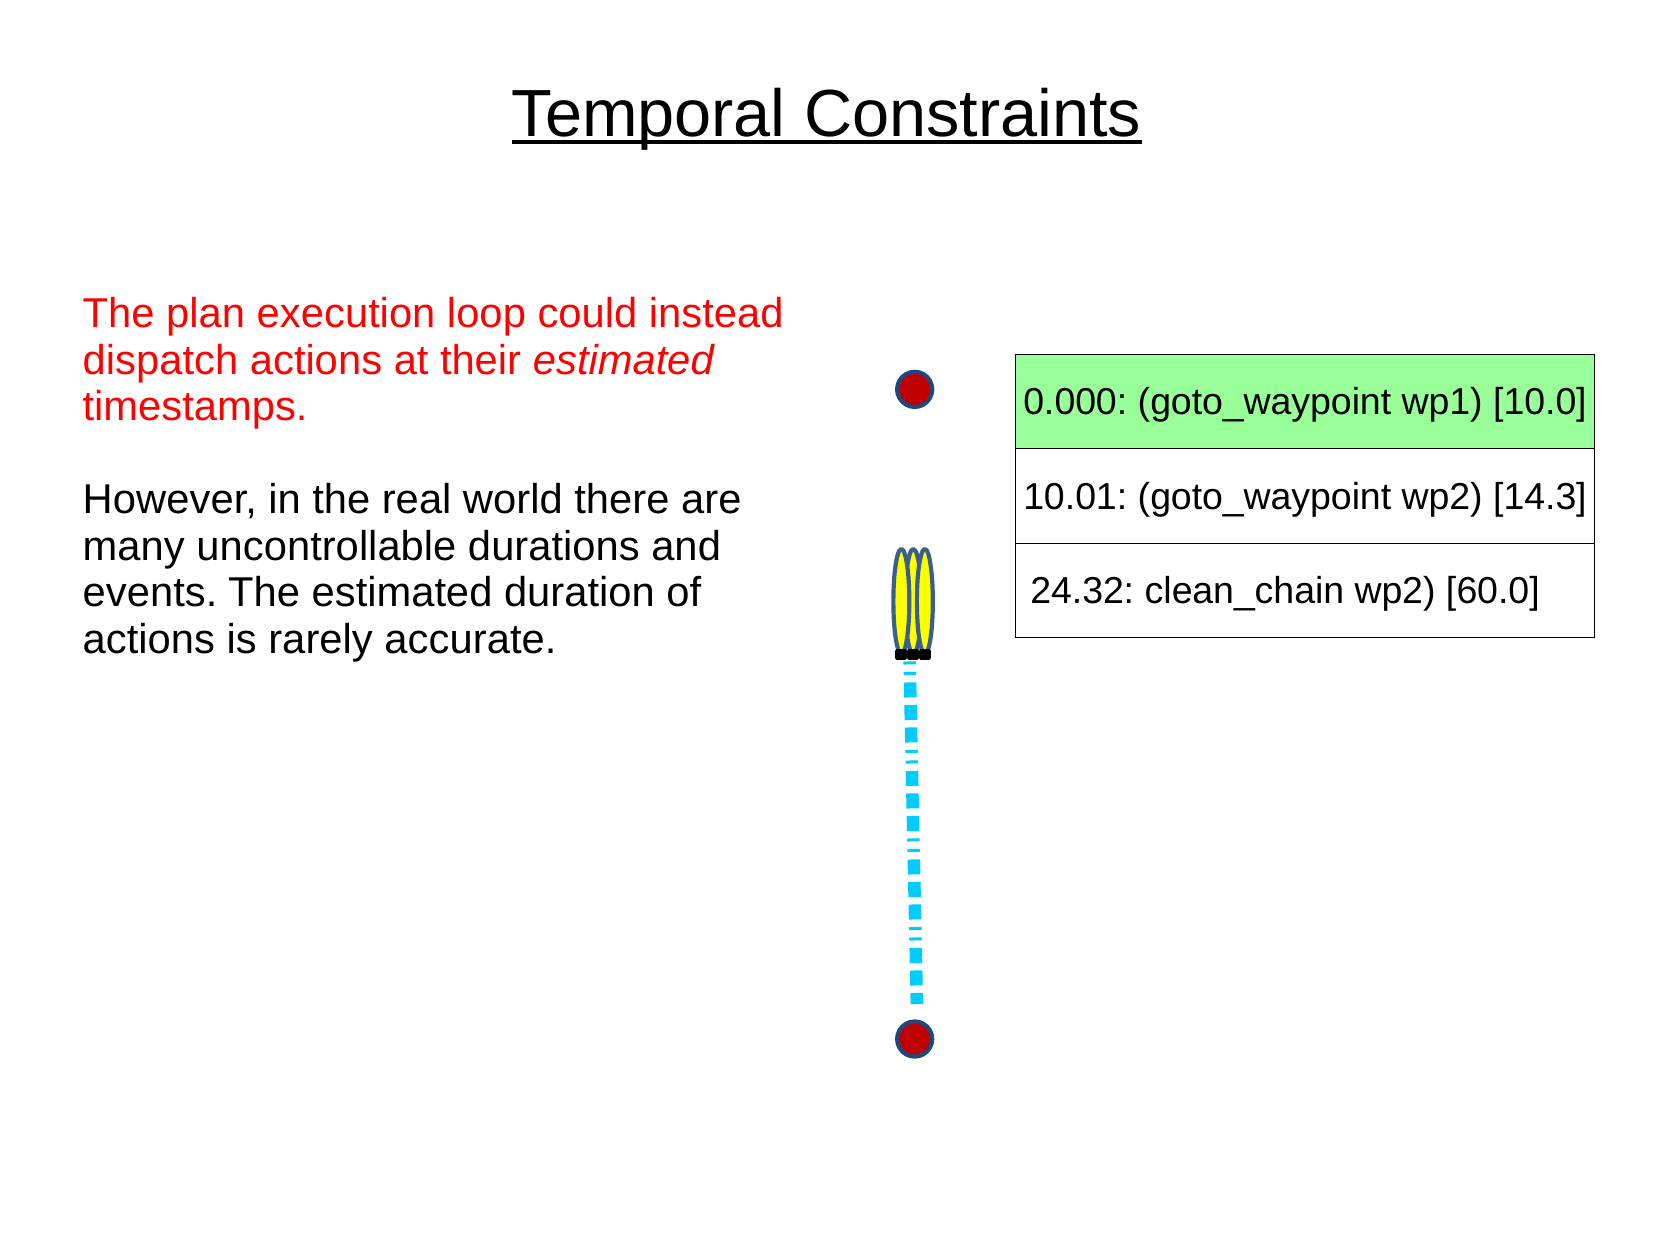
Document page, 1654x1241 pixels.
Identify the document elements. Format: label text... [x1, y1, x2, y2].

text_box 24.32: clean_chain wp2) [60.0] [1015, 543, 1595, 638]
subtitle The plan execution loop could instead dispatch actions at their estimated timestamps. However, in the real world there are many uncontrollable durations and events. The estimated duration of actions is rarely accurate. [82, 290, 804, 1010]
text_box 0.000: (goto_waypoint wp1) [10.0] [1015, 354, 1595, 448]
title Temporal Constraints [82, 49, 1571, 178]
text_box [897, 1021, 933, 1057]
text_box [897, 371, 933, 407]
text_box [893, 548, 933, 658]
text_box 10.01: (goto_waypoint wp2) [14.3] [1015, 448, 1595, 543]
